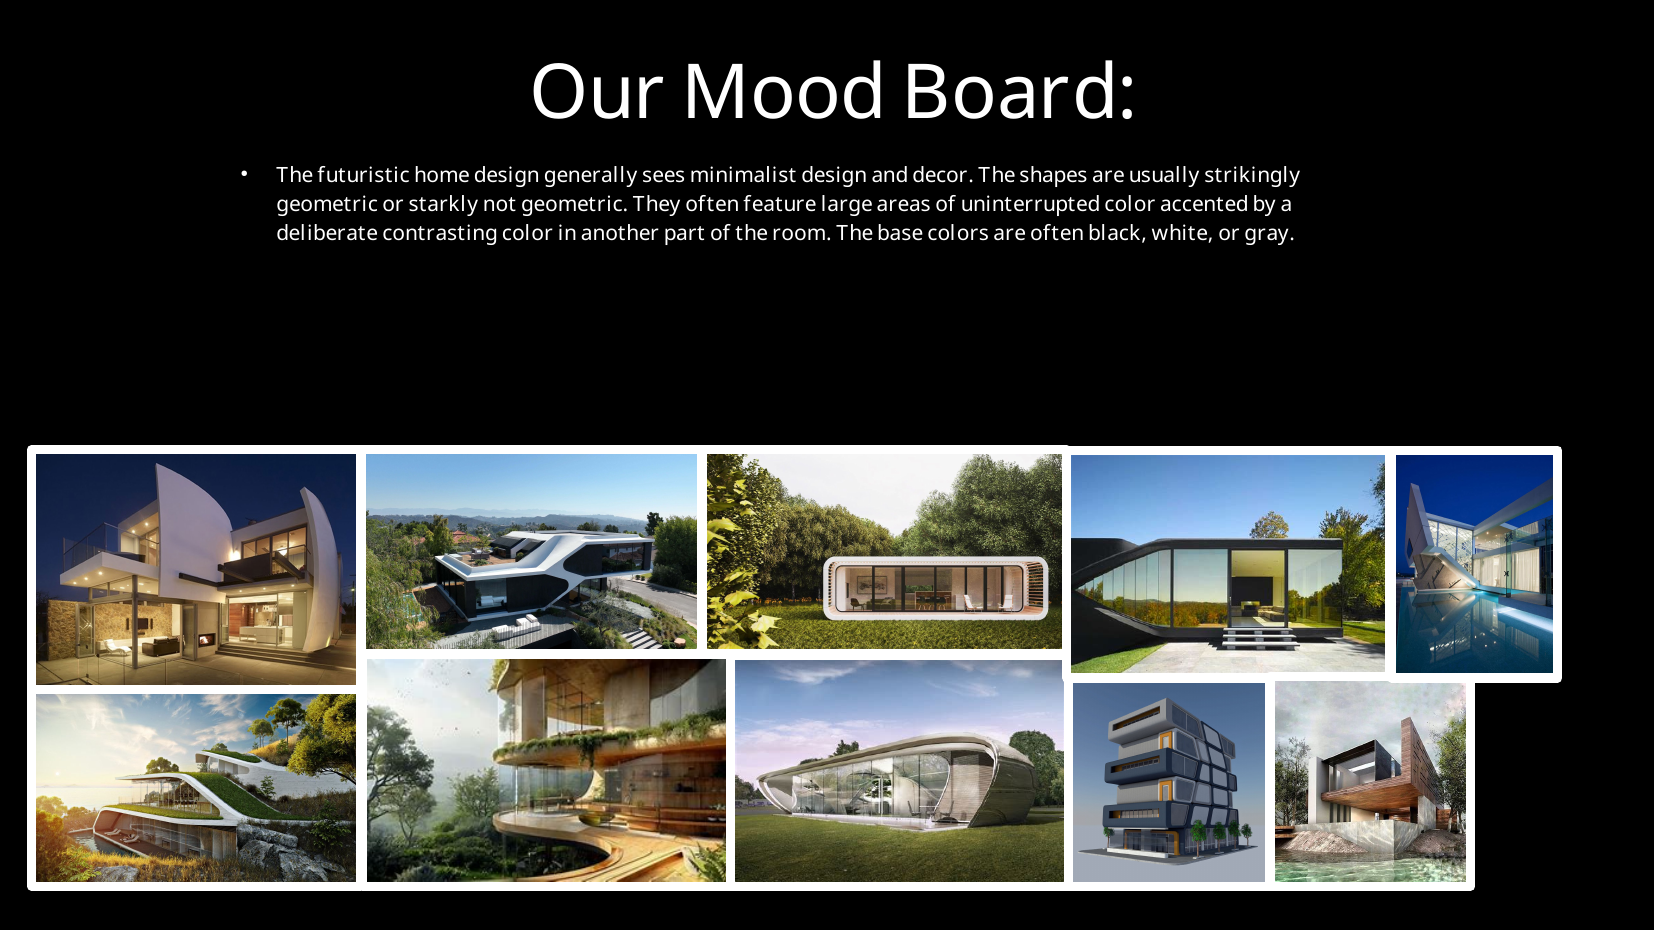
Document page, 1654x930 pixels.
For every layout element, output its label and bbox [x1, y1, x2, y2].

chart [0, 0, 1653, 930]
